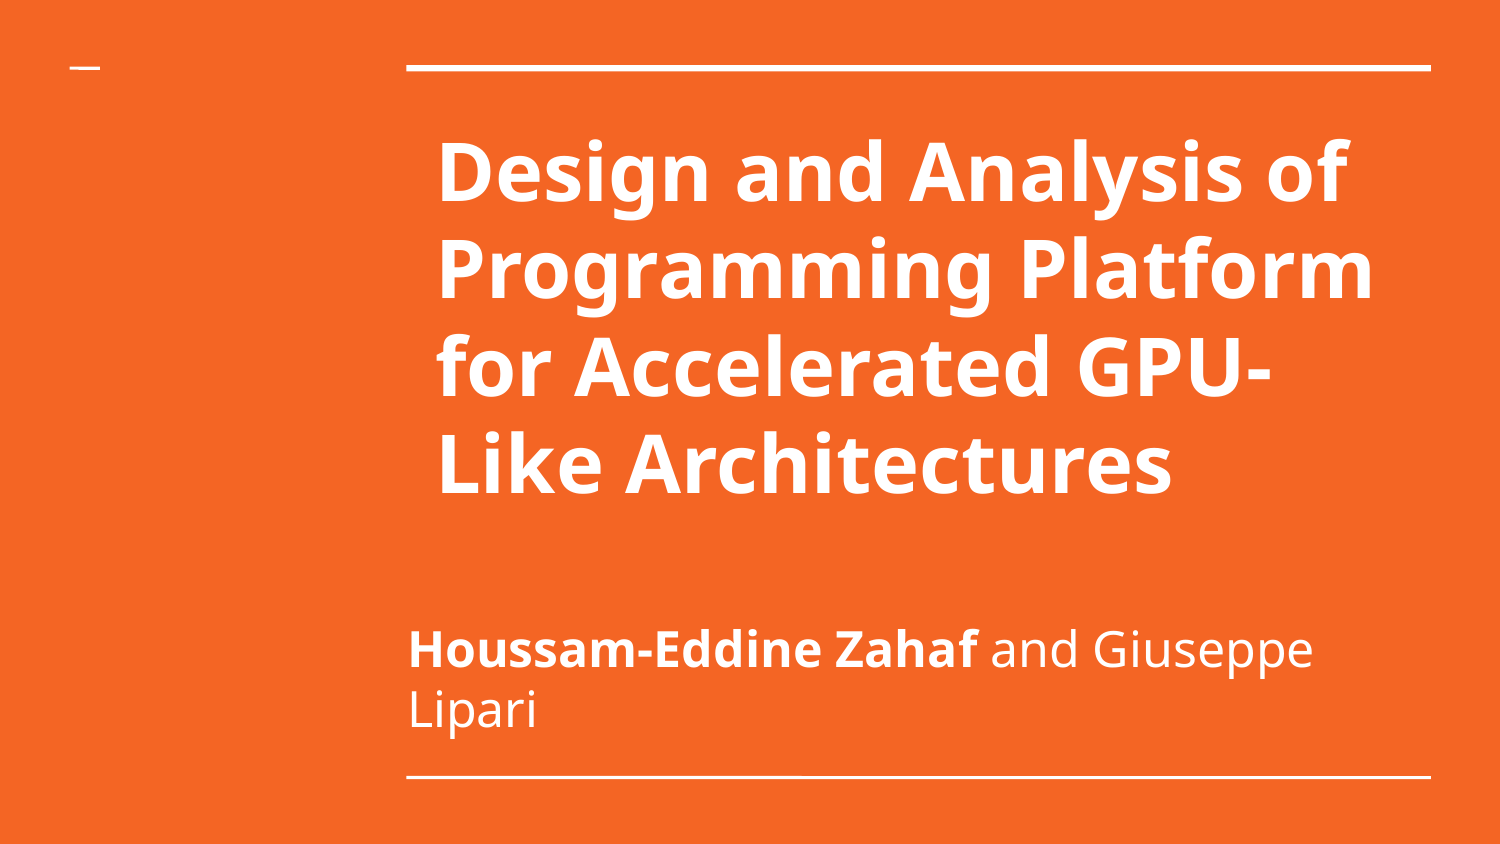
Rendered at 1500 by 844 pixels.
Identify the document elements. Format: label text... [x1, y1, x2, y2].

title Design and Analysis of Programming Platform for Accelerated GPU-Like Architectures [420, 105, 1441, 676]
subtitle Houssam-Eddine Zahaf and Giuseppe Lipari [392, 548, 1431, 753]
